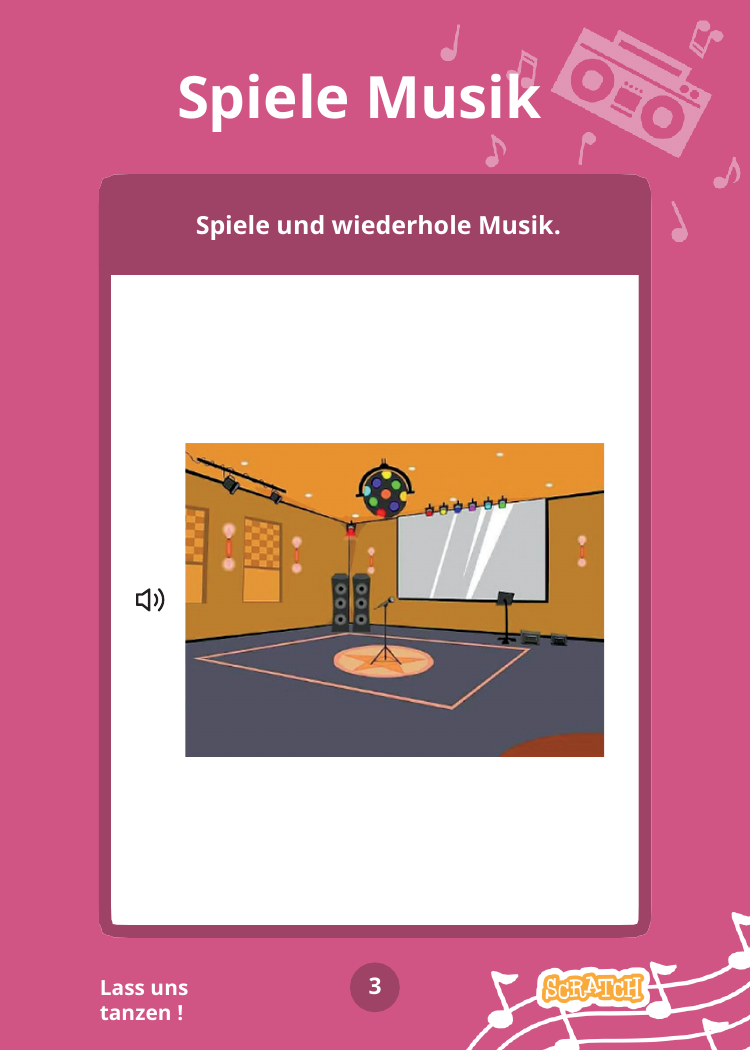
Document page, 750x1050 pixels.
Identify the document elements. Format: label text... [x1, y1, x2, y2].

text_box Lass uns tanzen ! [97, 974, 272, 1000]
text_box [0, 0, 750, 1050]
text_box 3 [366, 971, 384, 1000]
text_box Spiele Musik [29, 43, 668, 236]
text_box Spiele und wiederhole Musik. [153, 209, 603, 240]
